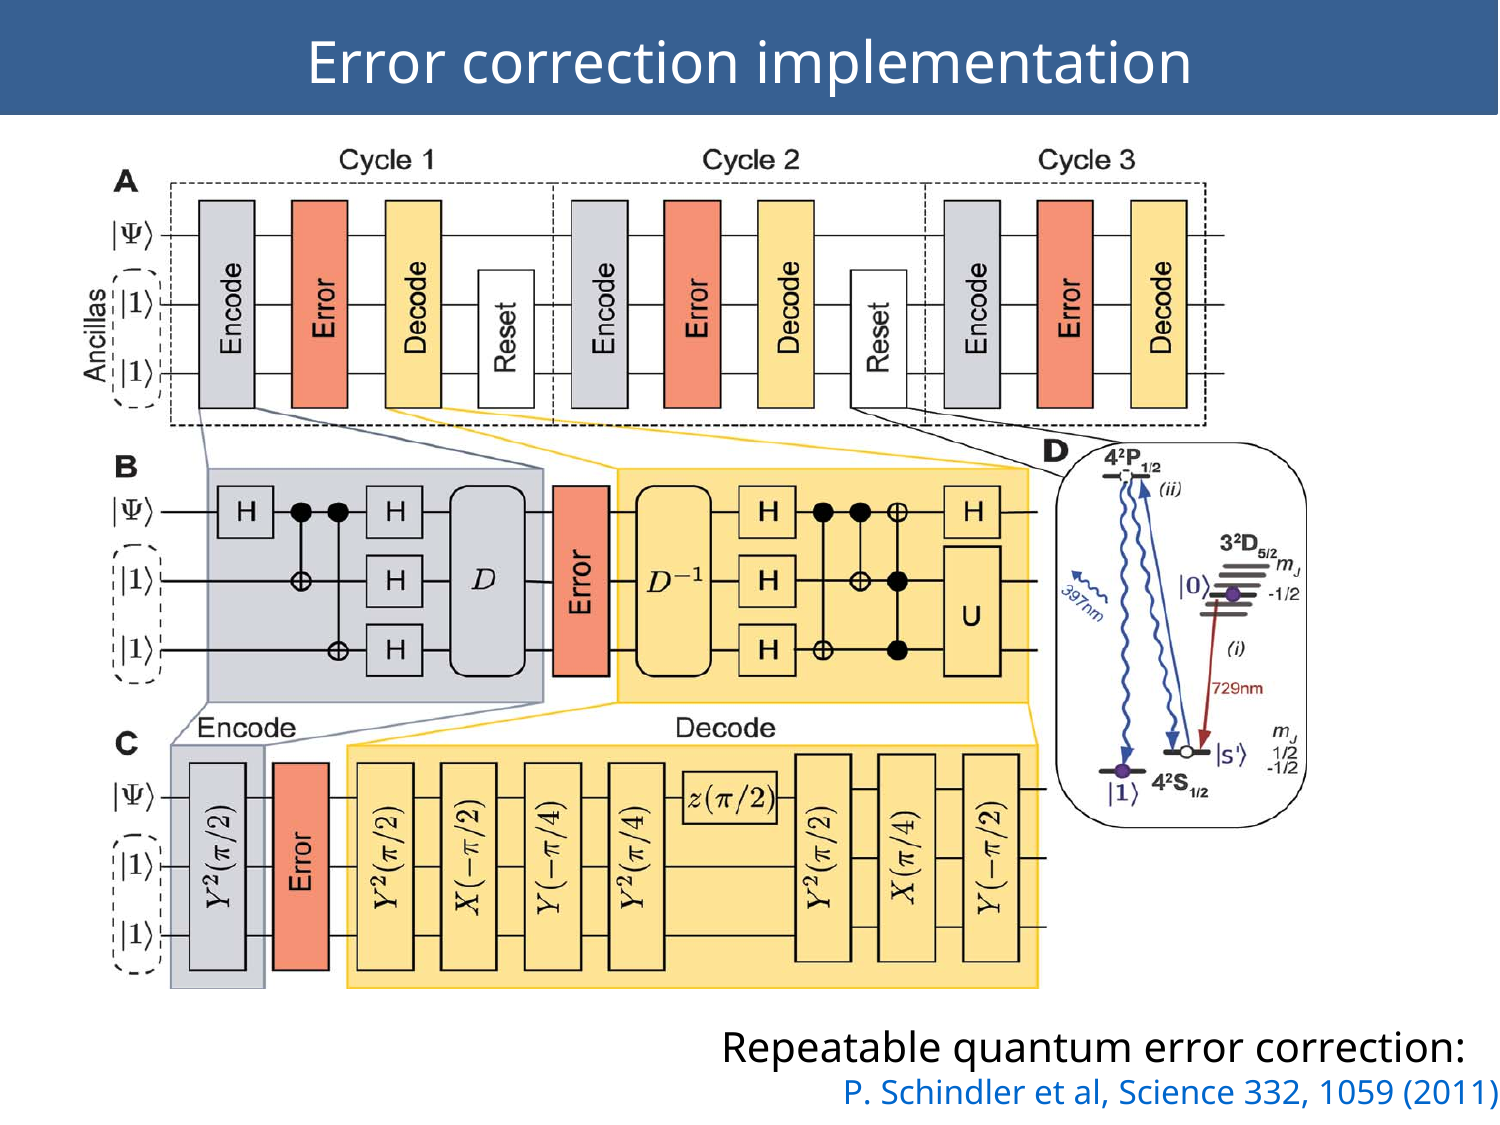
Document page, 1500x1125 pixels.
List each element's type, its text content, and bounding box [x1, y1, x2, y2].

picture [68, 141, 1318, 1003]
text_box Repeatable quantum error correction: P. Schindler et al, Science 332, 1059 (2011) [706, 1013, 1500, 1119]
text_box Error correction implementation [45, 17, 1454, 103]
